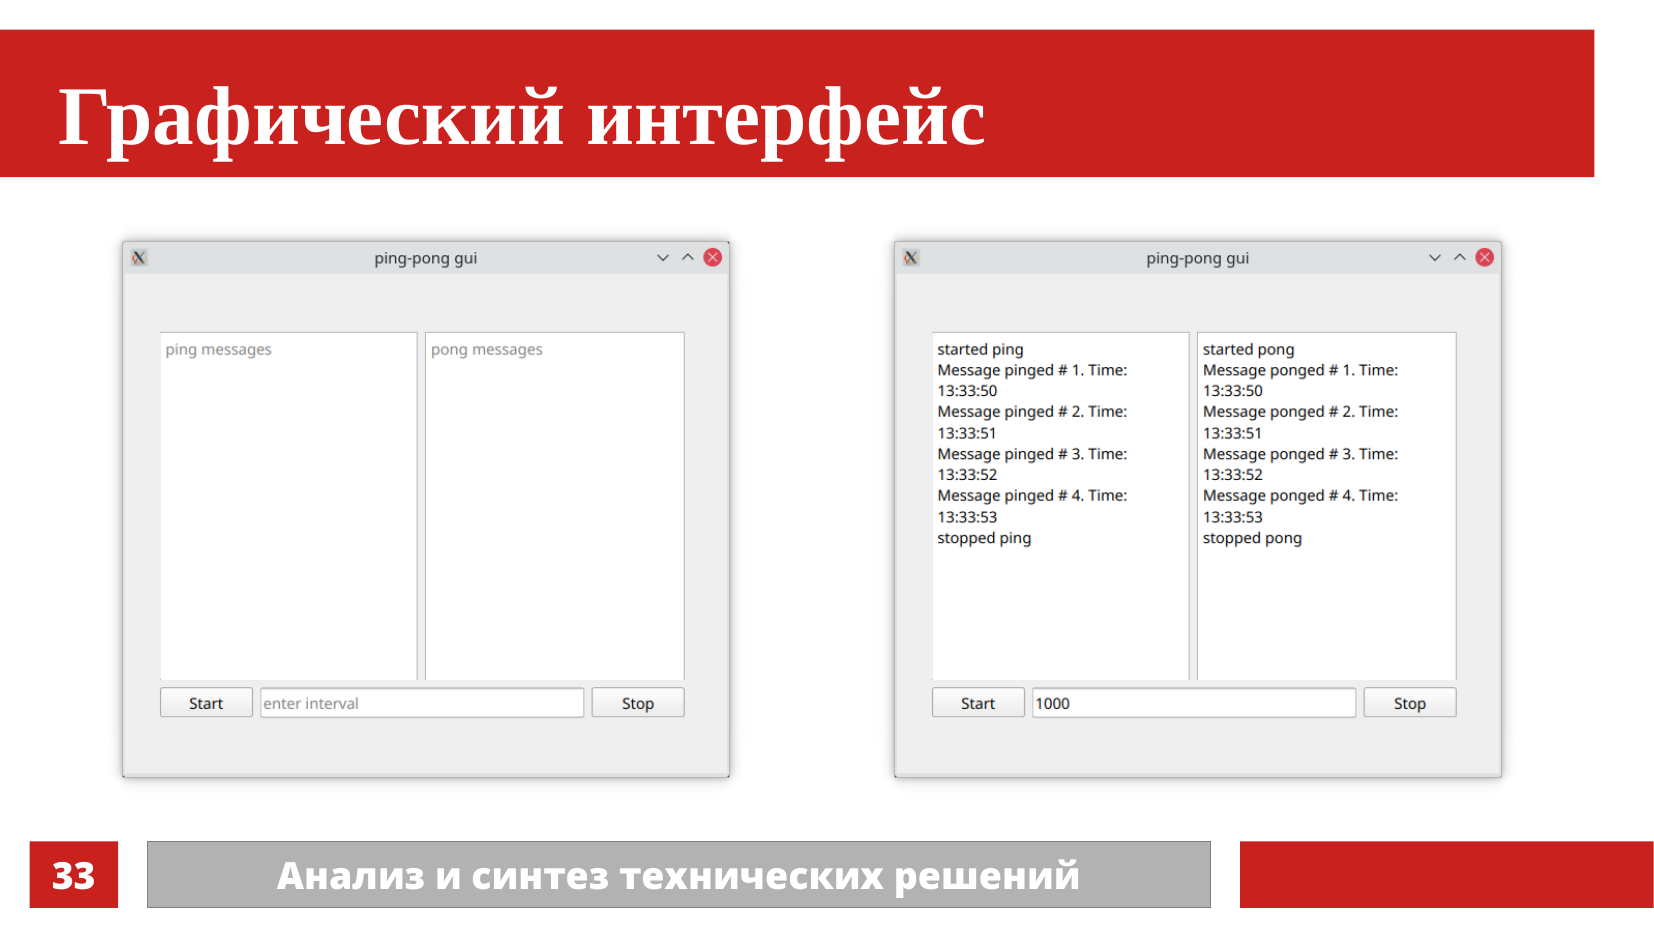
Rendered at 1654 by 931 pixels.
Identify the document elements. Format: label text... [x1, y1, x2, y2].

picture [874, 221, 1522, 798]
picture [102, 221, 750, 798]
title Графический интерфейс [59, 44, 1595, 163]
